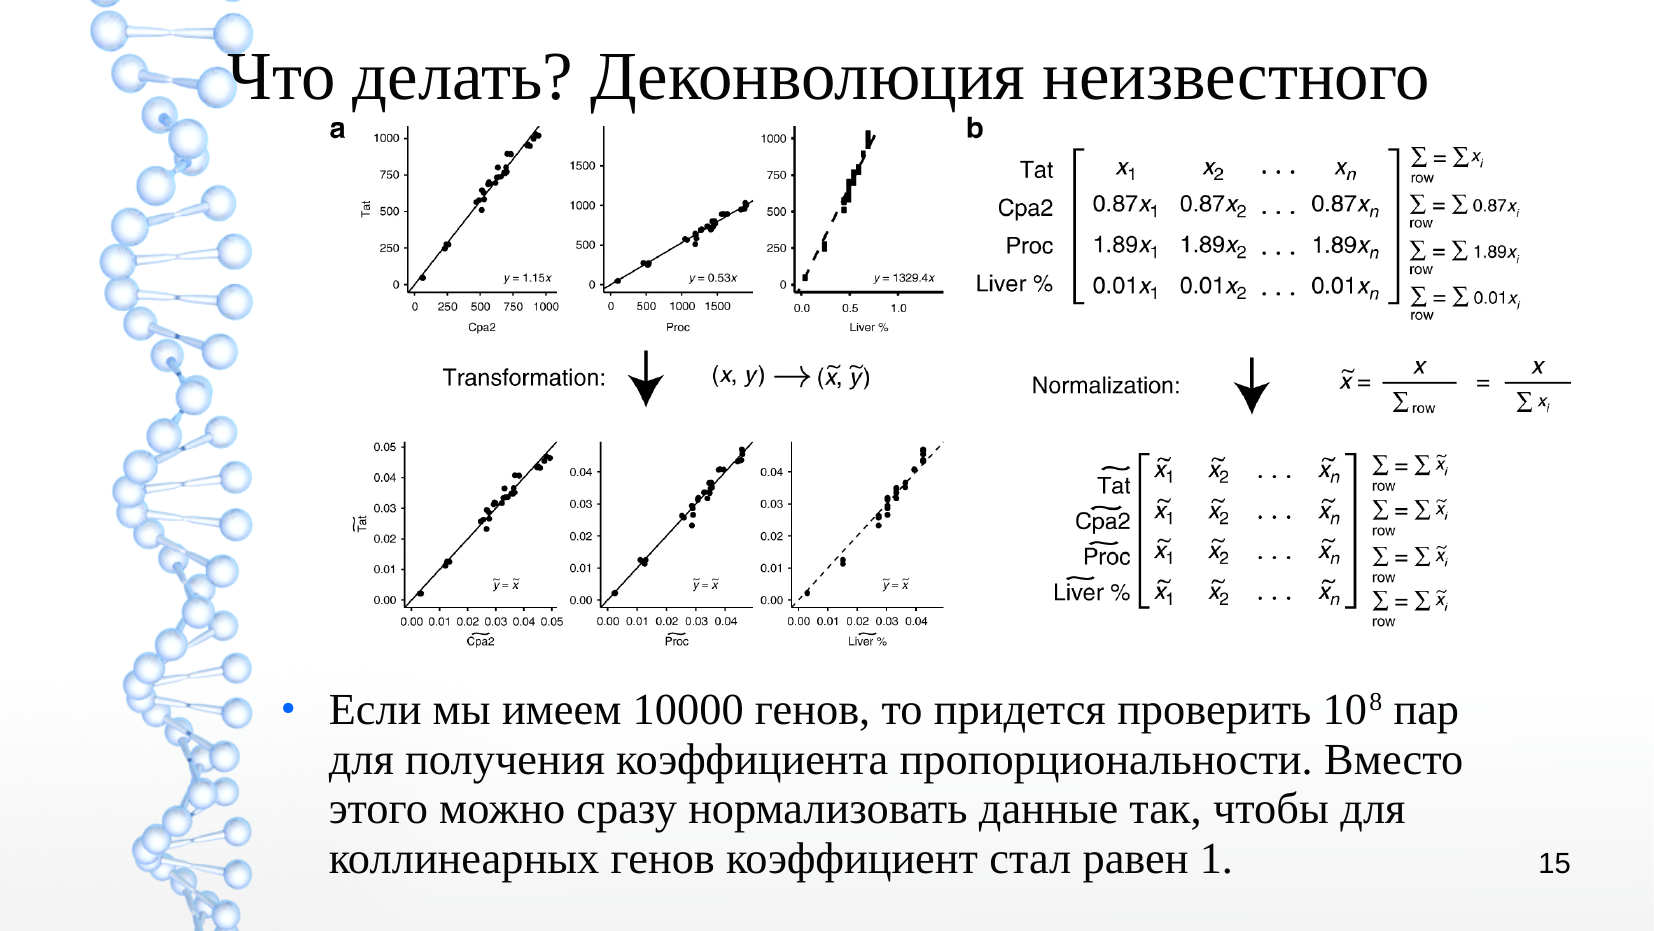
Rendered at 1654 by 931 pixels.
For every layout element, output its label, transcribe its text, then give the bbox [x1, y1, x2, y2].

picture [0, 0, 1654, 931]
list Если мы имеем 10000 генов, то придется проверить 108 пар для получения коэффициента пропорциональности. Вместо этого можно сразу нормализовать данные так, чтобы для коллинеарных генов коэффициент стал равен 1. [265, 685, 1524, 886]
title Что делать? Деконволюция неизвестного [165, 0, 1495, 154]
